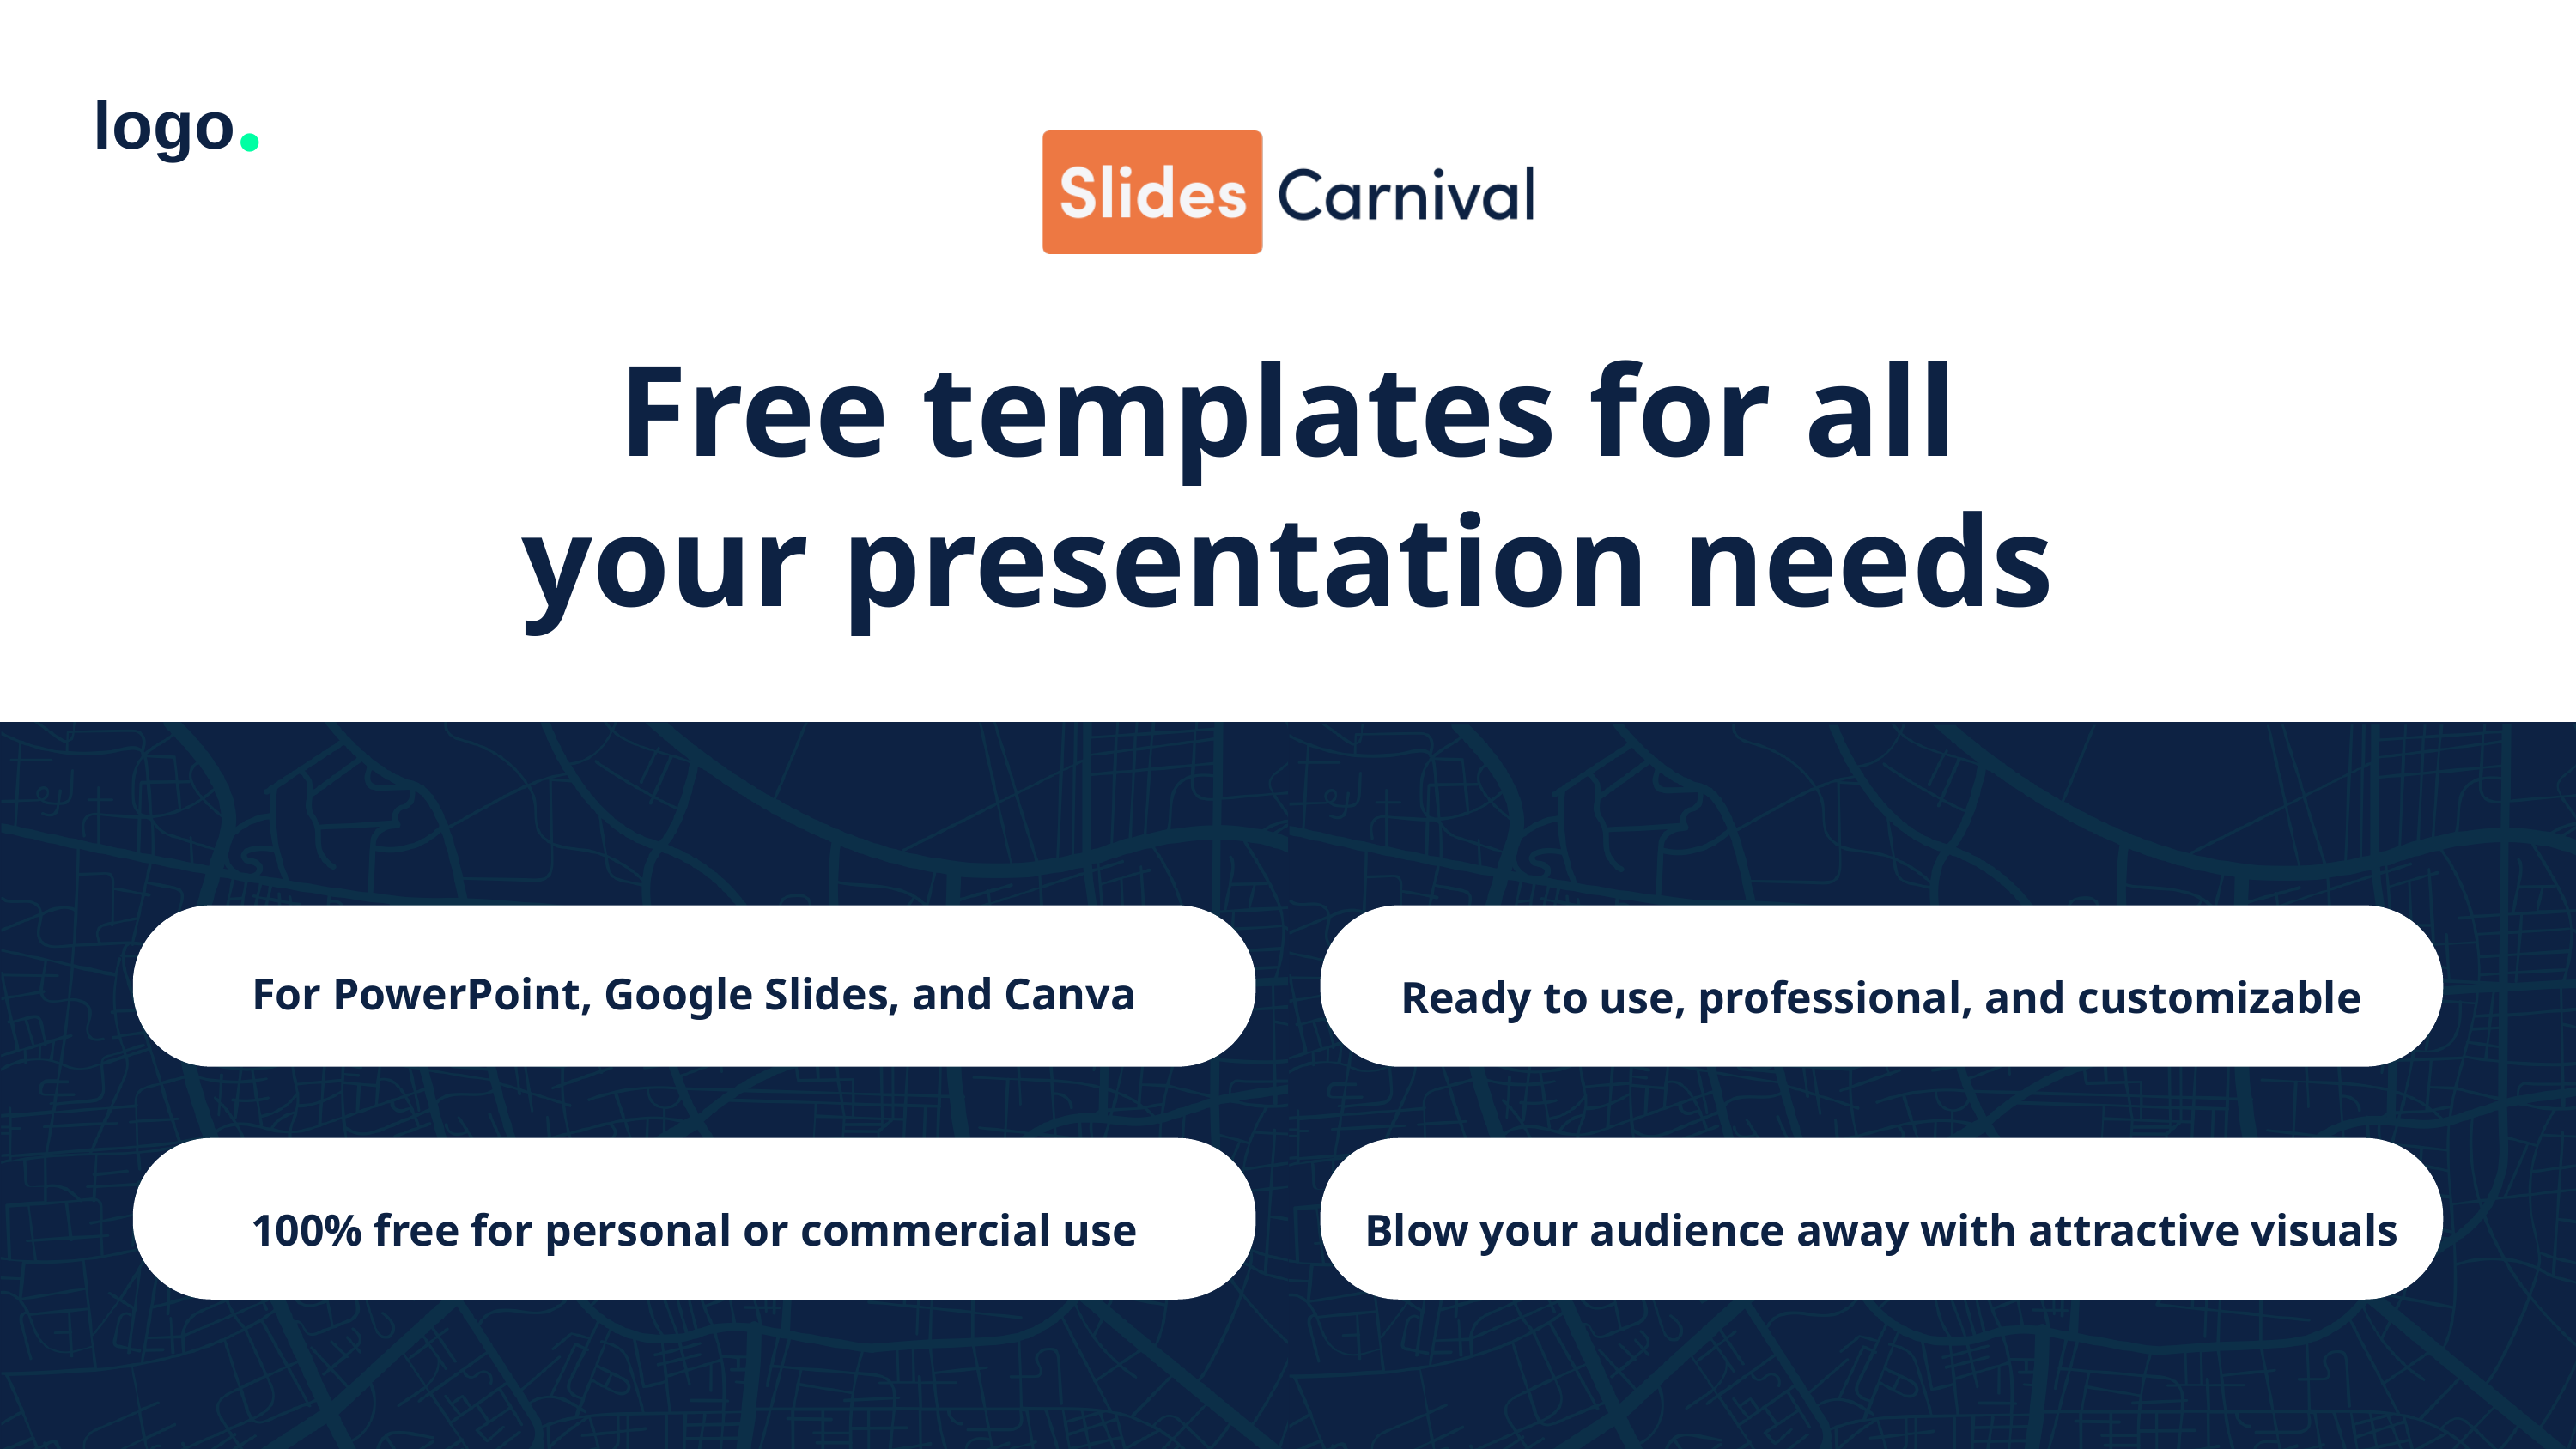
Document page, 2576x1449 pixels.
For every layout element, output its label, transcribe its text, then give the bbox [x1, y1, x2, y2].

text_box Blow your audience away with attractive visuals [1329, 1192, 2433, 1255]
text_box logo [165, 118, 180, 142]
text_box logo [94, 65, 248, 163]
text_box Free templates for all your presentation needs [465, 330, 2111, 632]
text_box • [238, 81, 253, 179]
text_box Ready to use, professional, and customizable [1329, 960, 2433, 1022]
text_box Free templates for all your presentation needs [870, 551, 896, 592]
text_box For PowerPoint, Google Slides, and Canva [142, 956, 1247, 1019]
text_box [0, 0, 2576, 1449]
text_box 100% free for personal or commercial use [142, 1192, 1247, 1255]
